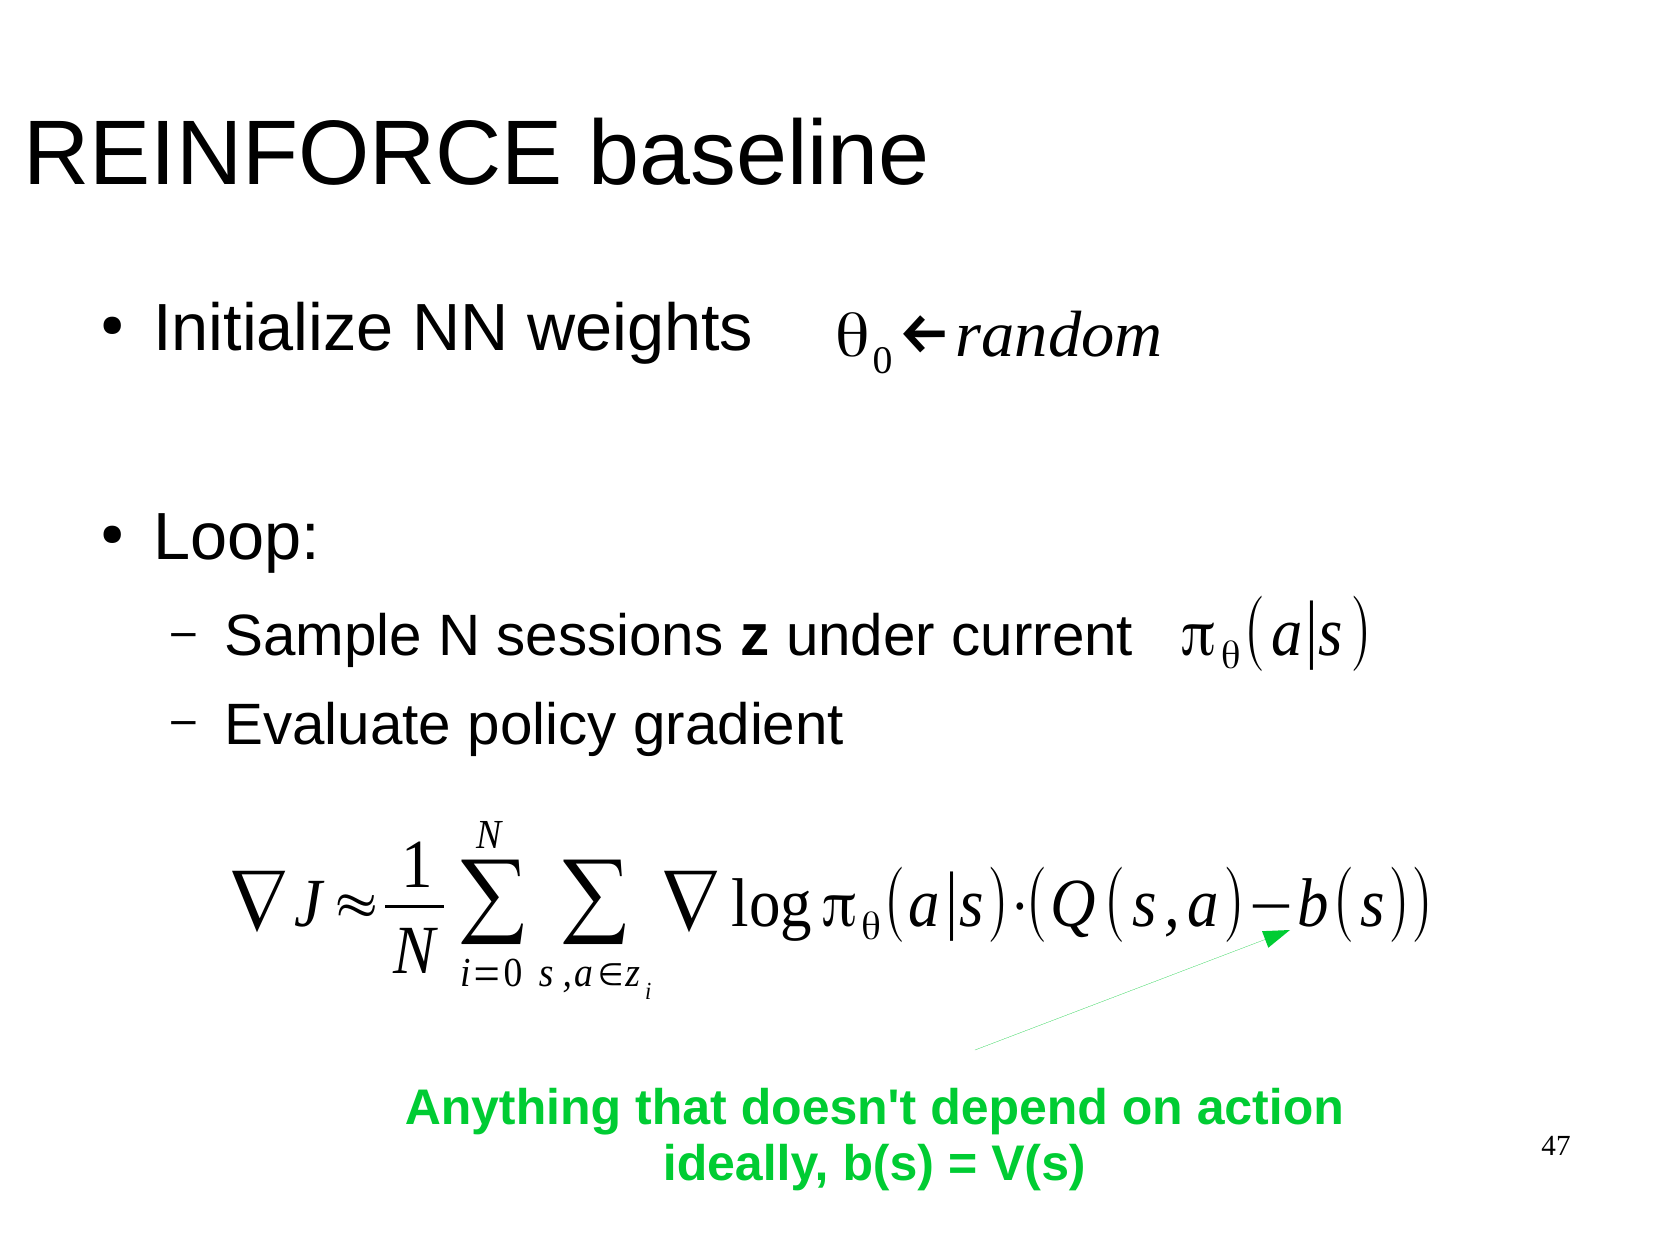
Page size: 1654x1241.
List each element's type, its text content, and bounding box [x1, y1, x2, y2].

title REINFORCE baseline [23, 49, 1512, 257]
text_box Anything that doesn't depend on action ideally, b(s) = V(s) [390, 1072, 1360, 1200]
chart [1166, 590, 1385, 674]
list Initialize NN weights Loop: Sample N sessions z under current Evaluate policy gradient [82, 290, 1571, 1186]
chart [818, 299, 1179, 384]
